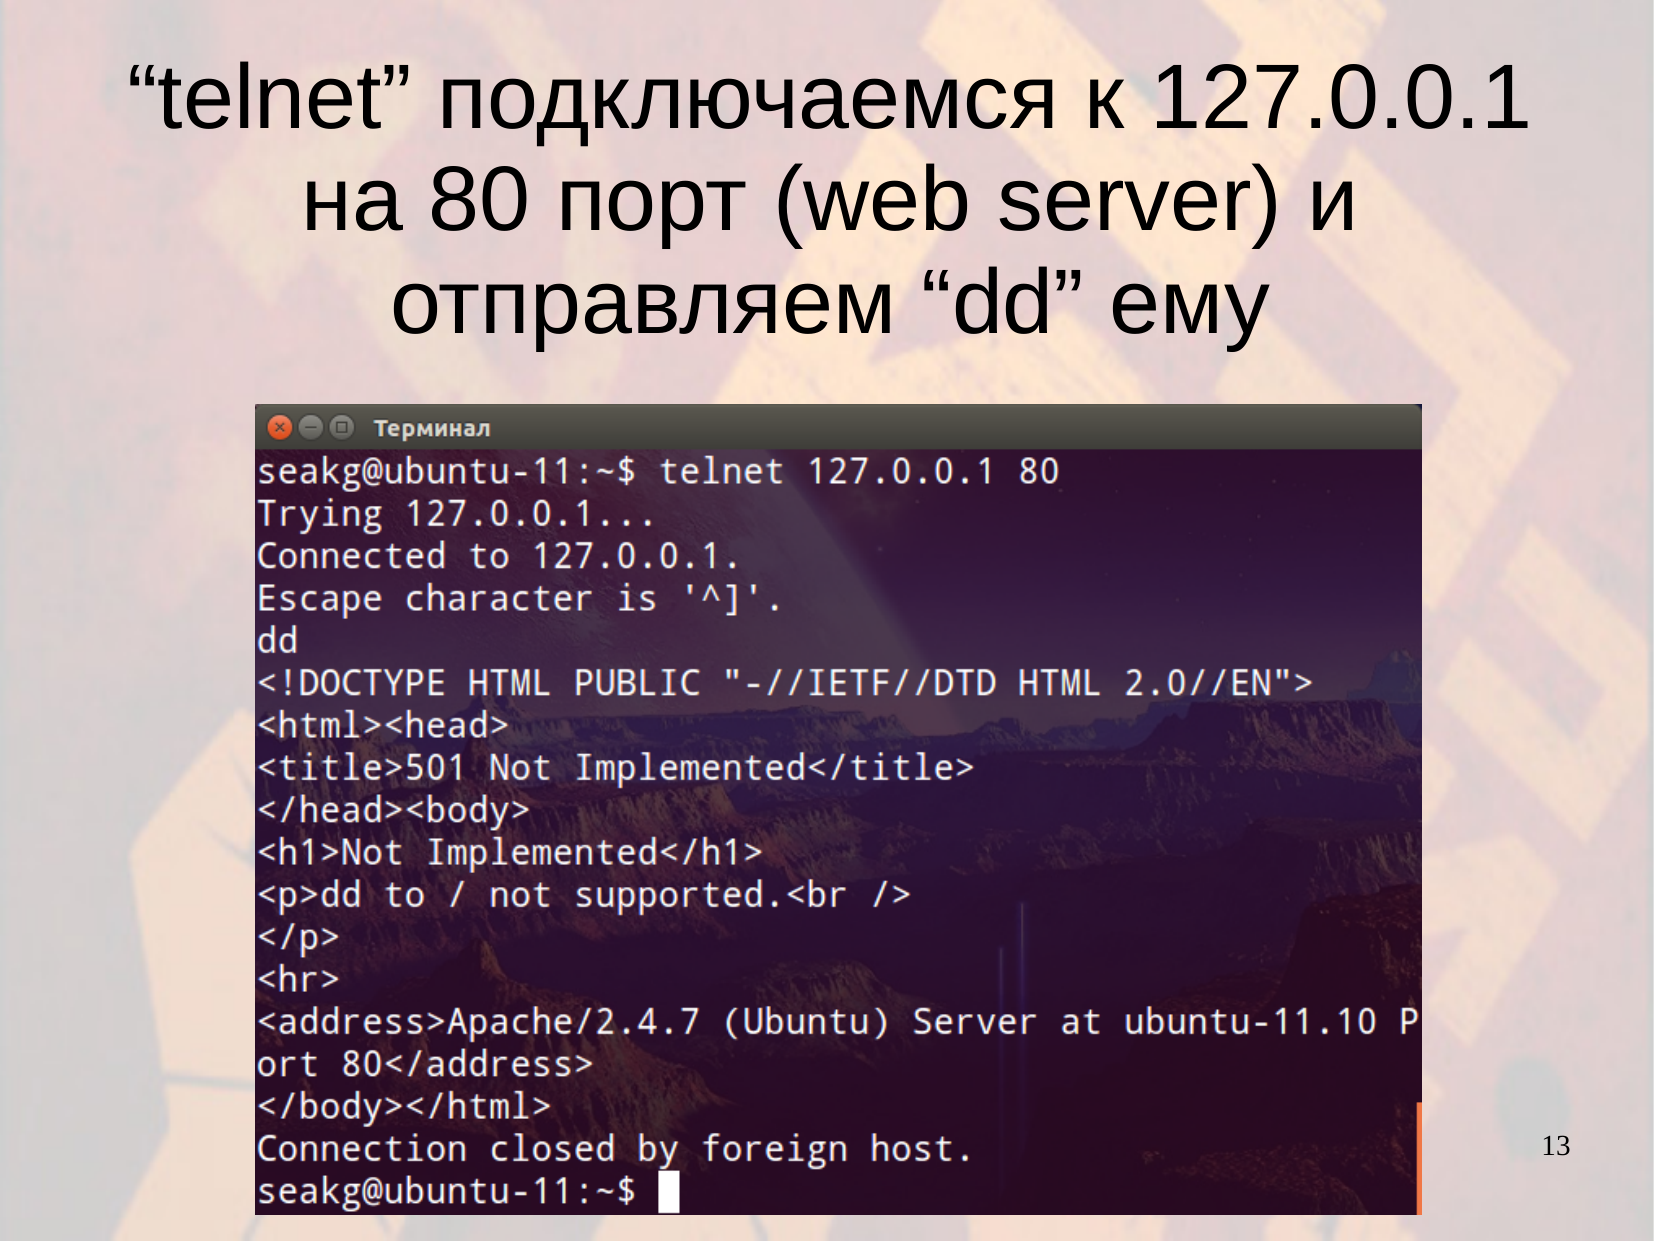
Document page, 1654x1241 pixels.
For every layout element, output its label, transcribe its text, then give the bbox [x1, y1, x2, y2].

title “telnet” подключаемся к 127.0.0.1 на 80 порт (web server) и отправляем “dd” ему [86, 45, 1576, 354]
picture [0, 0, 1654, 1241]
